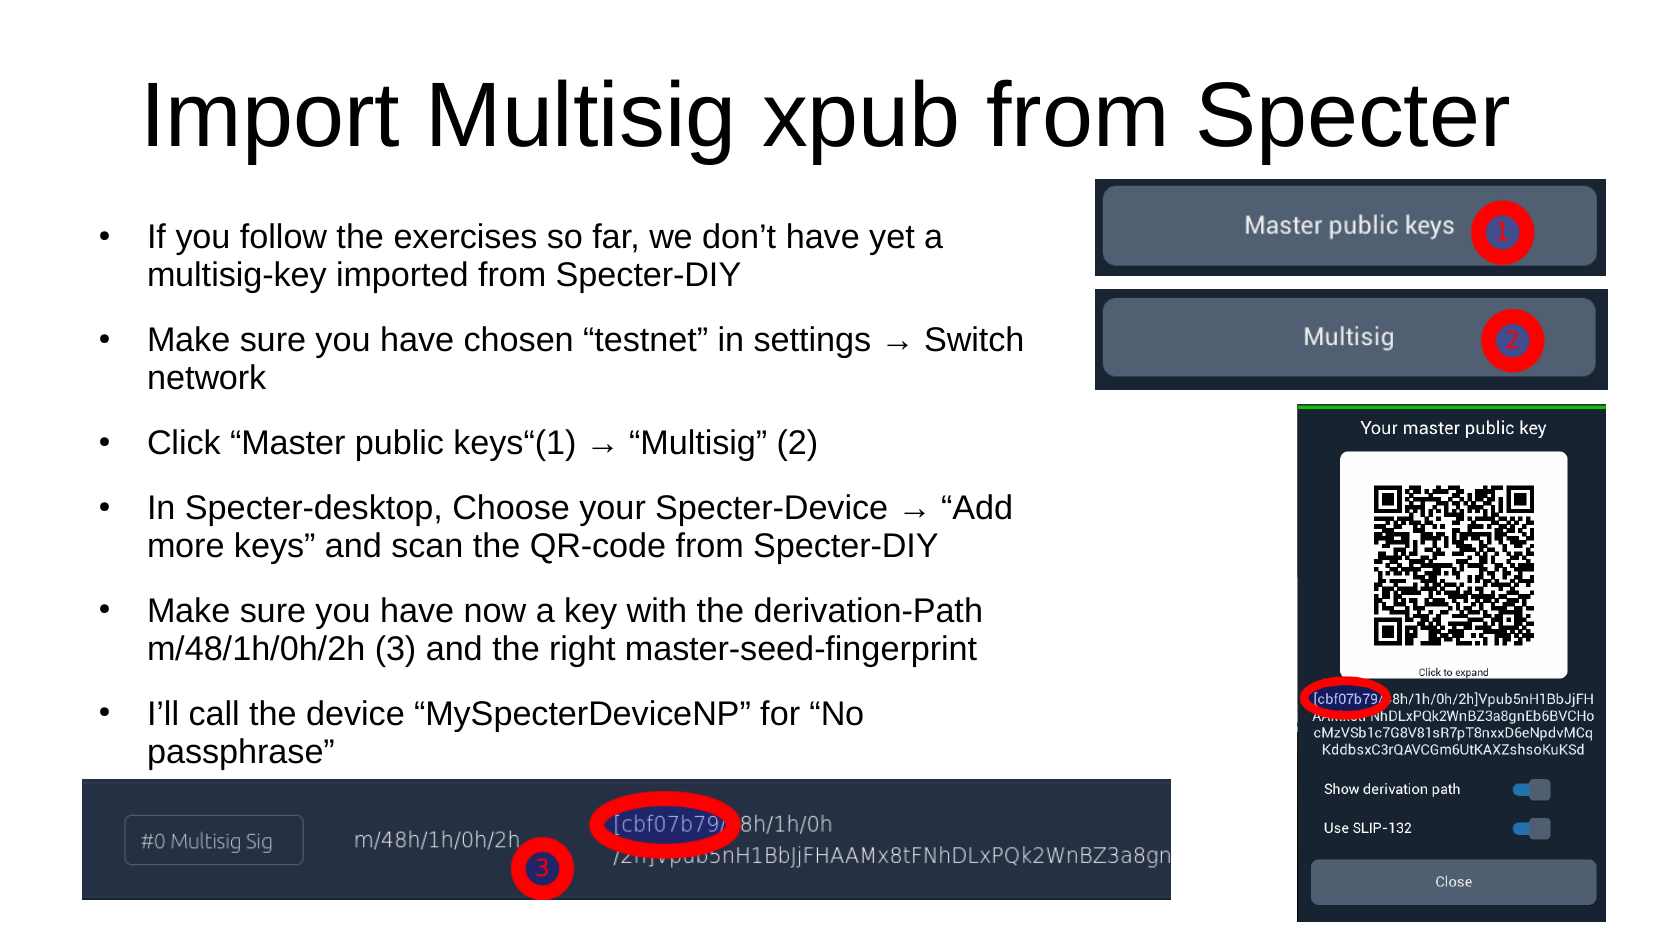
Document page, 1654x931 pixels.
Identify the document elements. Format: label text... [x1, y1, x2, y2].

picture [1095, 289, 1608, 391]
picture [1297, 404, 1606, 922]
picture [82, 779, 1171, 901]
picture [1095, 179, 1606, 276]
title Import Multisig xpub from Specter [82, 37, 1571, 193]
list If you follow the exercises so far, we don’t have yet a multisig-key imported from Specter-DIY Make sure you have chosen “testnet” in settings → Switch network Click “Master public keys“(1) → “Multisig” (2) In Specter-desktop, Choose your Specter-Device → “Add more keys” and scan the QR-code from Specter-DIY Make sure you have now a key with the derivation-Path m/48/1h/0h/2h (3) and the right master-seed-fingerprint I’ll call the device “MySpecterDeviceNP” for “No passphrase” [82, 217, 1051, 779]
